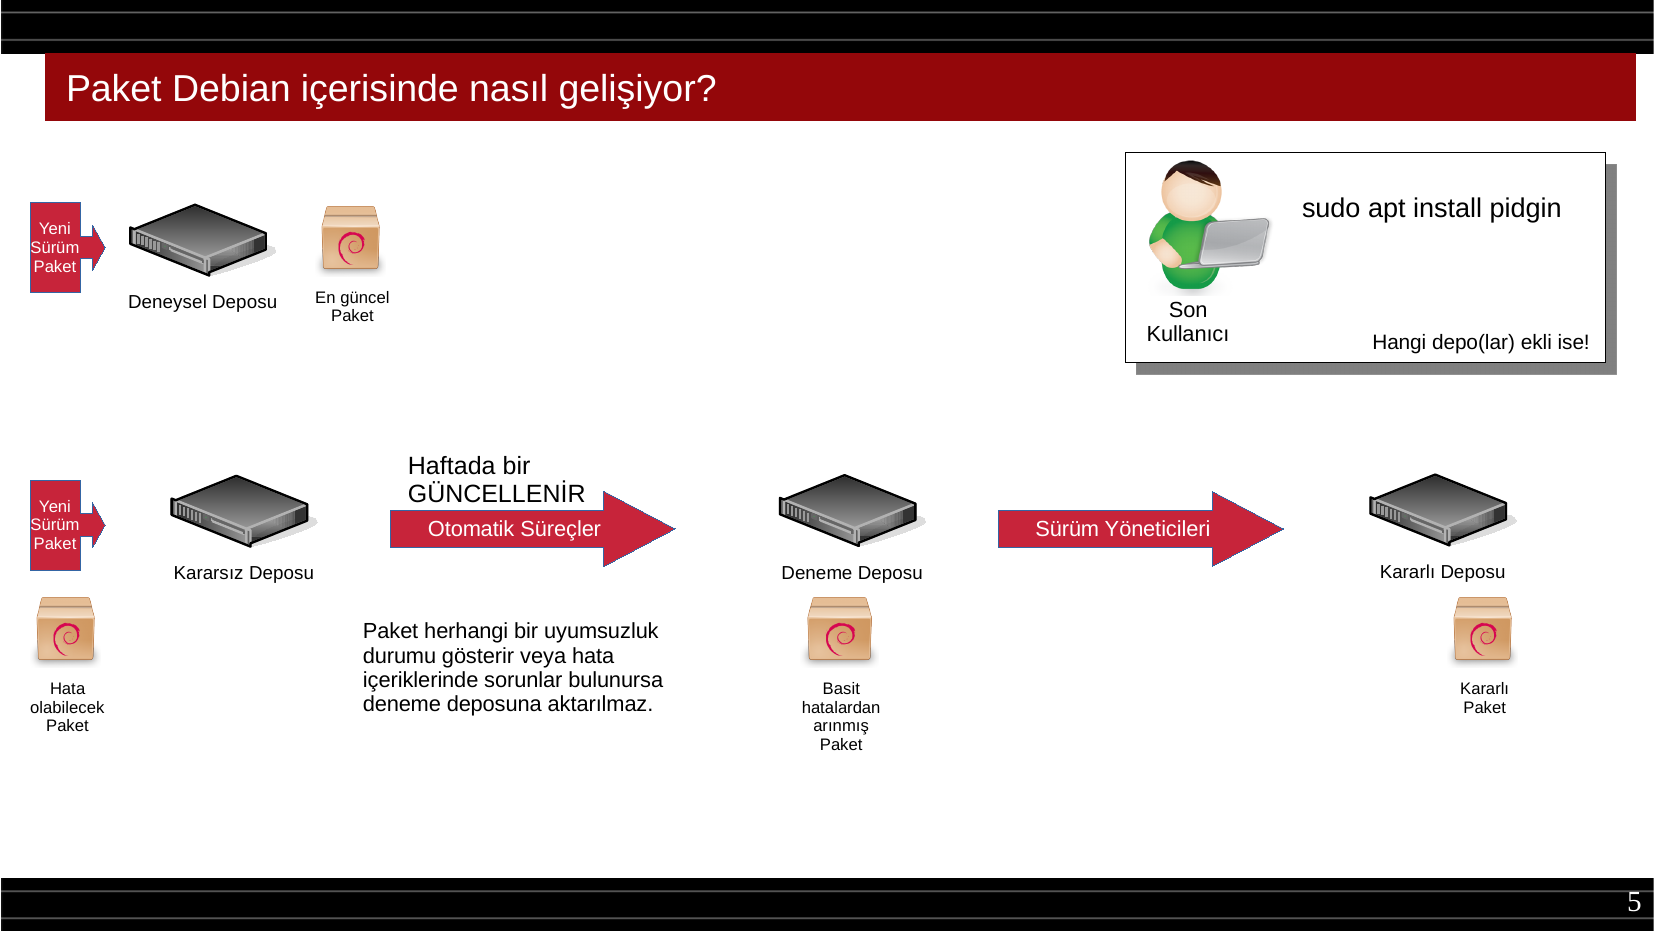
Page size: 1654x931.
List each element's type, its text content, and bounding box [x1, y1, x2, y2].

text_box [782, 477, 914, 543]
text_box Deneysel Deposu [105, 284, 300, 321]
text_box Son Kullanıcı [1113, 289, 1264, 354]
text_box Hata olabilecek Paket [15, 671, 121, 743]
picture [1447, 591, 1518, 668]
picture [1143, 152, 1276, 296]
text_box [252, 516, 318, 547]
text_box Otomatik Süreçler [390, 510, 676, 567]
text_box [1451, 515, 1517, 546]
picture [315, 200, 386, 277]
text_box Kararlı Deposu [1345, 554, 1541, 591]
picture [800, 591, 879, 668]
text_box Haftada bir GÜNCELLENİR [393, 444, 649, 515]
text_box Paket Debian içerisinde nasıl gelişiyor? [51, 60, 1312, 117]
text_box [1372, 477, 1504, 543]
text_box [173, 478, 305, 544]
text_box [1125, 152, 1143, 289]
text_box Yeni Sürüm Paket [30, 202, 106, 293]
text_box Kararlı Paket [1432, 671, 1538, 725]
picture [1, 878, 1654, 931]
text_box [211, 245, 276, 276]
text_box Paket herhangi bir uyumsuzluk durumu gösterir veya hata içeriklerinde sorunlar bulunursa deneme deposuna aktarılmaz. [348, 611, 694, 724]
text_box Basit hatalardan arınmış Paket [782, 671, 901, 762]
picture [1, 0, 1654, 54]
picture [30, 591, 101, 668]
text_box [132, 207, 264, 272]
text_box Sürüm Yöneticileri [998, 491, 1284, 567]
text_box [860, 516, 926, 546]
text_box Yeni Sürüm Paket [30, 480, 106, 571]
text_box Deneme Deposu [754, 555, 950, 591]
text_box Hangi depo(lar) ekli ise! [1334, 323, 1605, 362]
text_box [1125, 152, 1606, 363]
text_box sudo apt install pidgin [1287, 185, 1588, 231]
text_box En güncel Paket [300, 280, 406, 333]
text_box Kararsız Deposu [146, 555, 342, 592]
